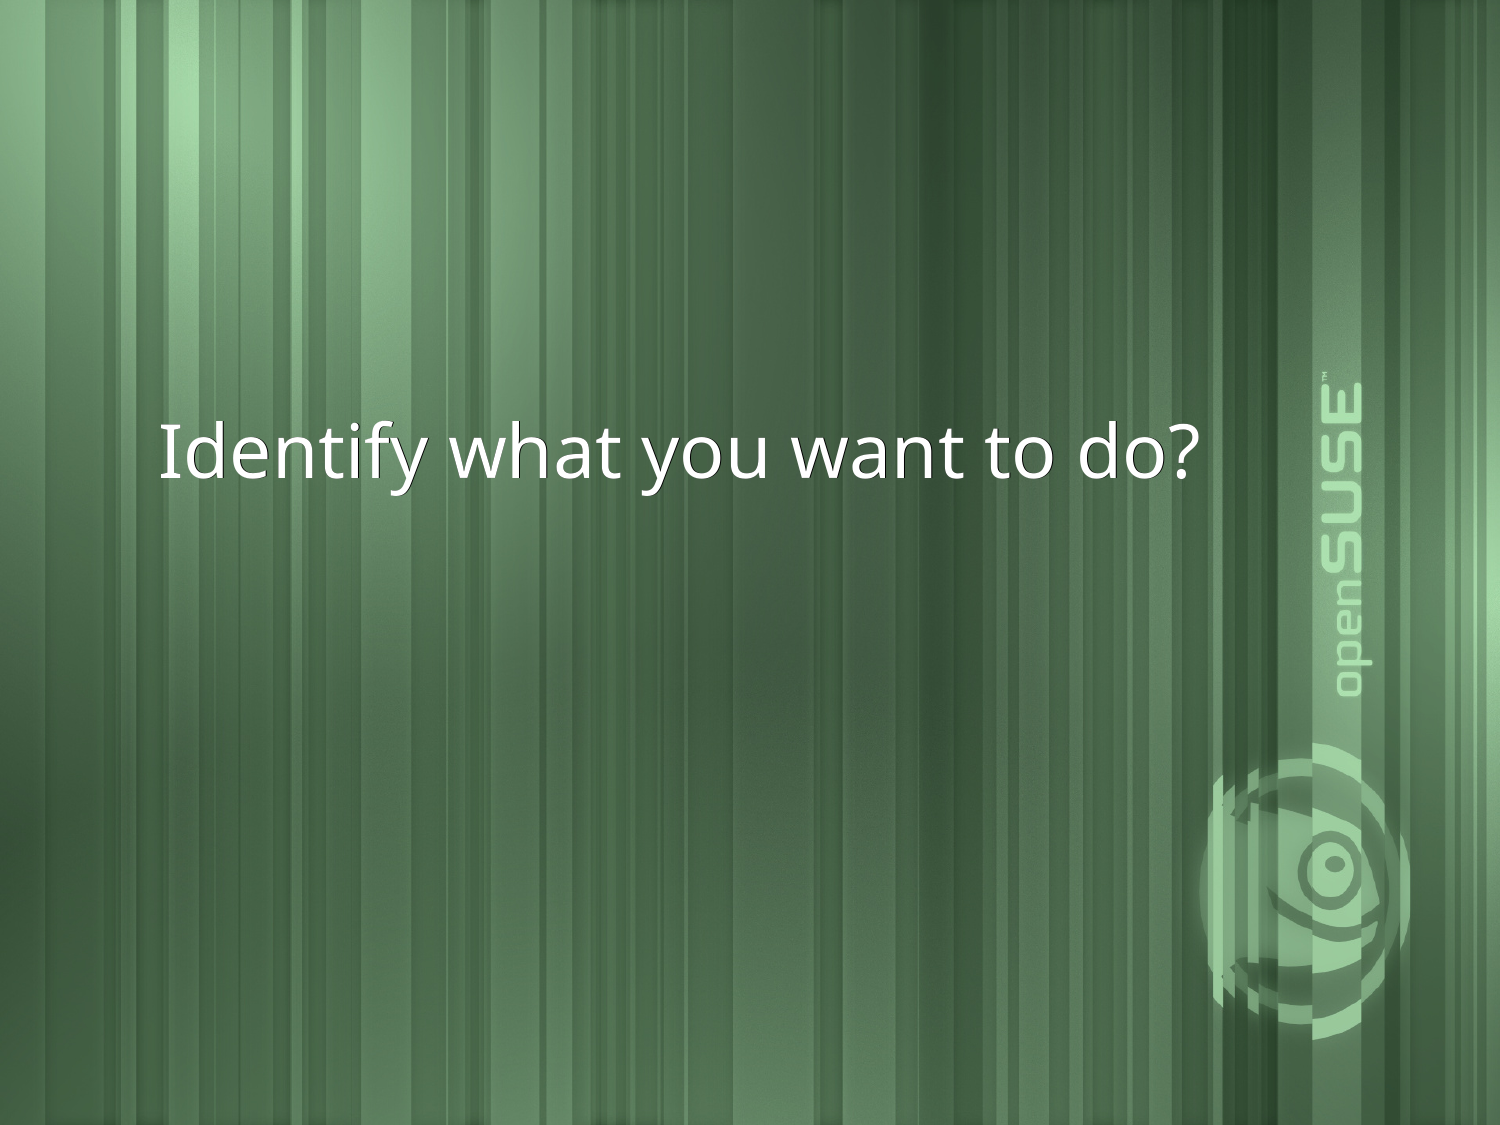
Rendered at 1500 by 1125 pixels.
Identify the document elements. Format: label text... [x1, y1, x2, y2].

title Identify what you want to do? [158, 161, 1211, 736]
picture [0, 0, 1500, 1125]
